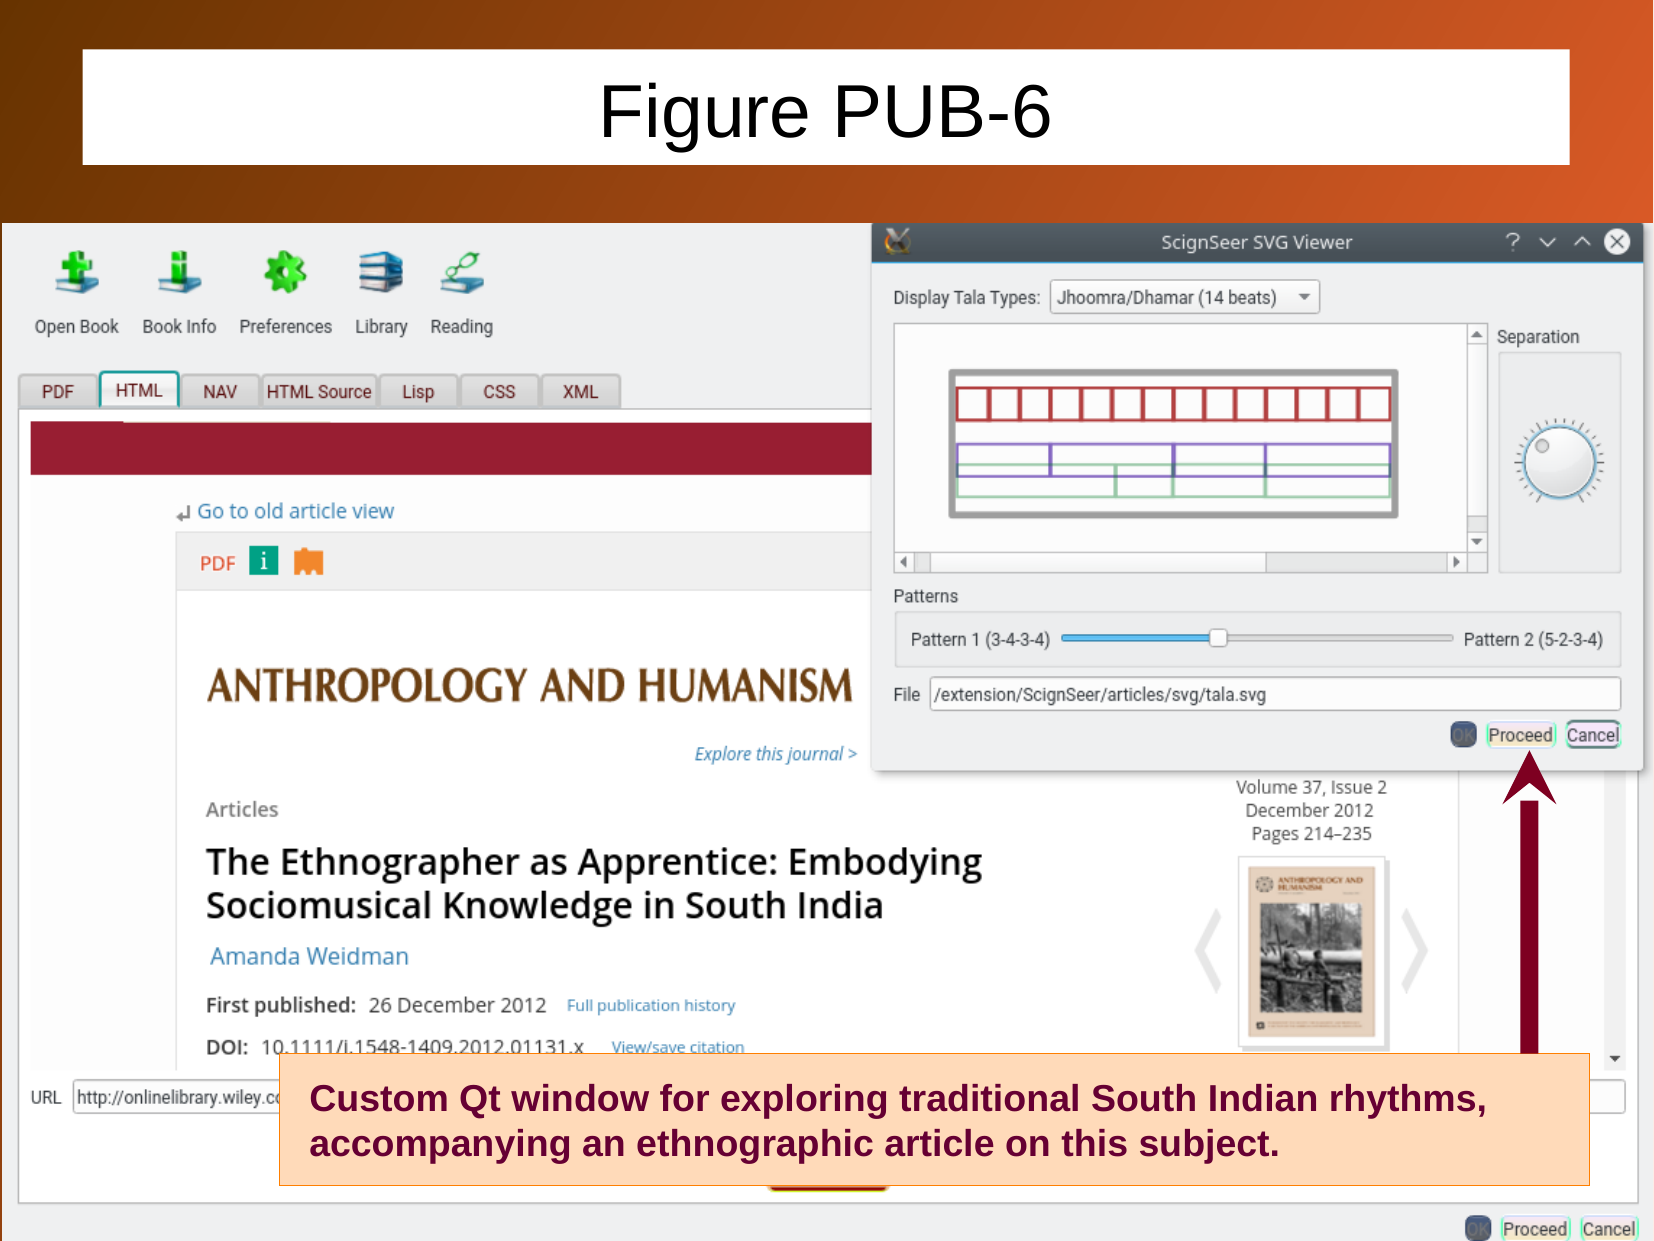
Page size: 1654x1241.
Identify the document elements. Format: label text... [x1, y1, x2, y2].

text_box Custom Qt window for exploring traditional South Indian rhythms, accompanying an ethnographic article on this subject. [279, 1053, 1590, 1186]
text_box Figure PUB-6 [82, 49, 1570, 165]
picture [2, 223, 1654, 1241]
